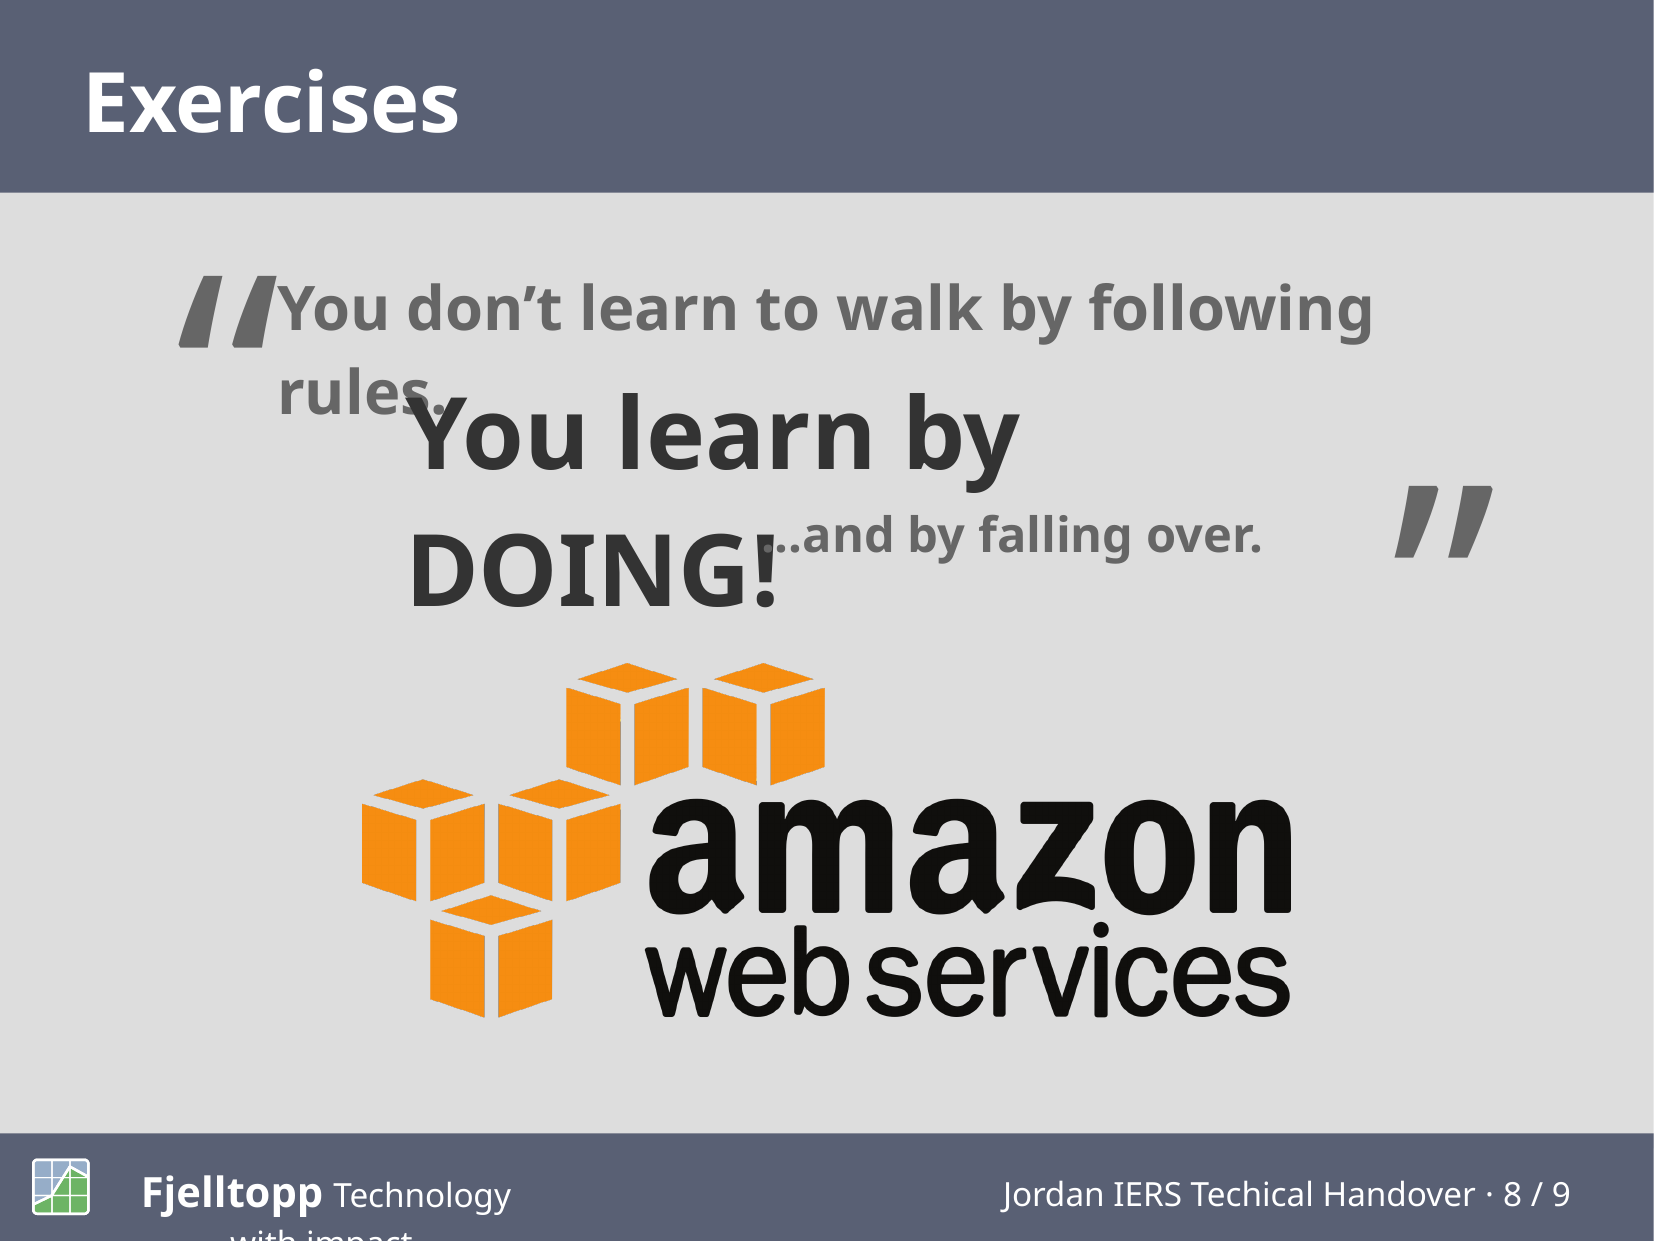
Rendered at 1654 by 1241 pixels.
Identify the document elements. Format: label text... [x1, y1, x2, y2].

text_box ” [1376, 375, 1526, 757]
text_box “ [161, 164, 328, 546]
picture [362, 663, 1291, 1018]
list You don’t learn to walk by following rules. [328, 265, 1403, 435]
text_box You learn by DOING! [390, 355, 1403, 594]
text_box ...and by falling over. [761, 500, 1300, 599]
title Exercises [82, 47, 1264, 152]
